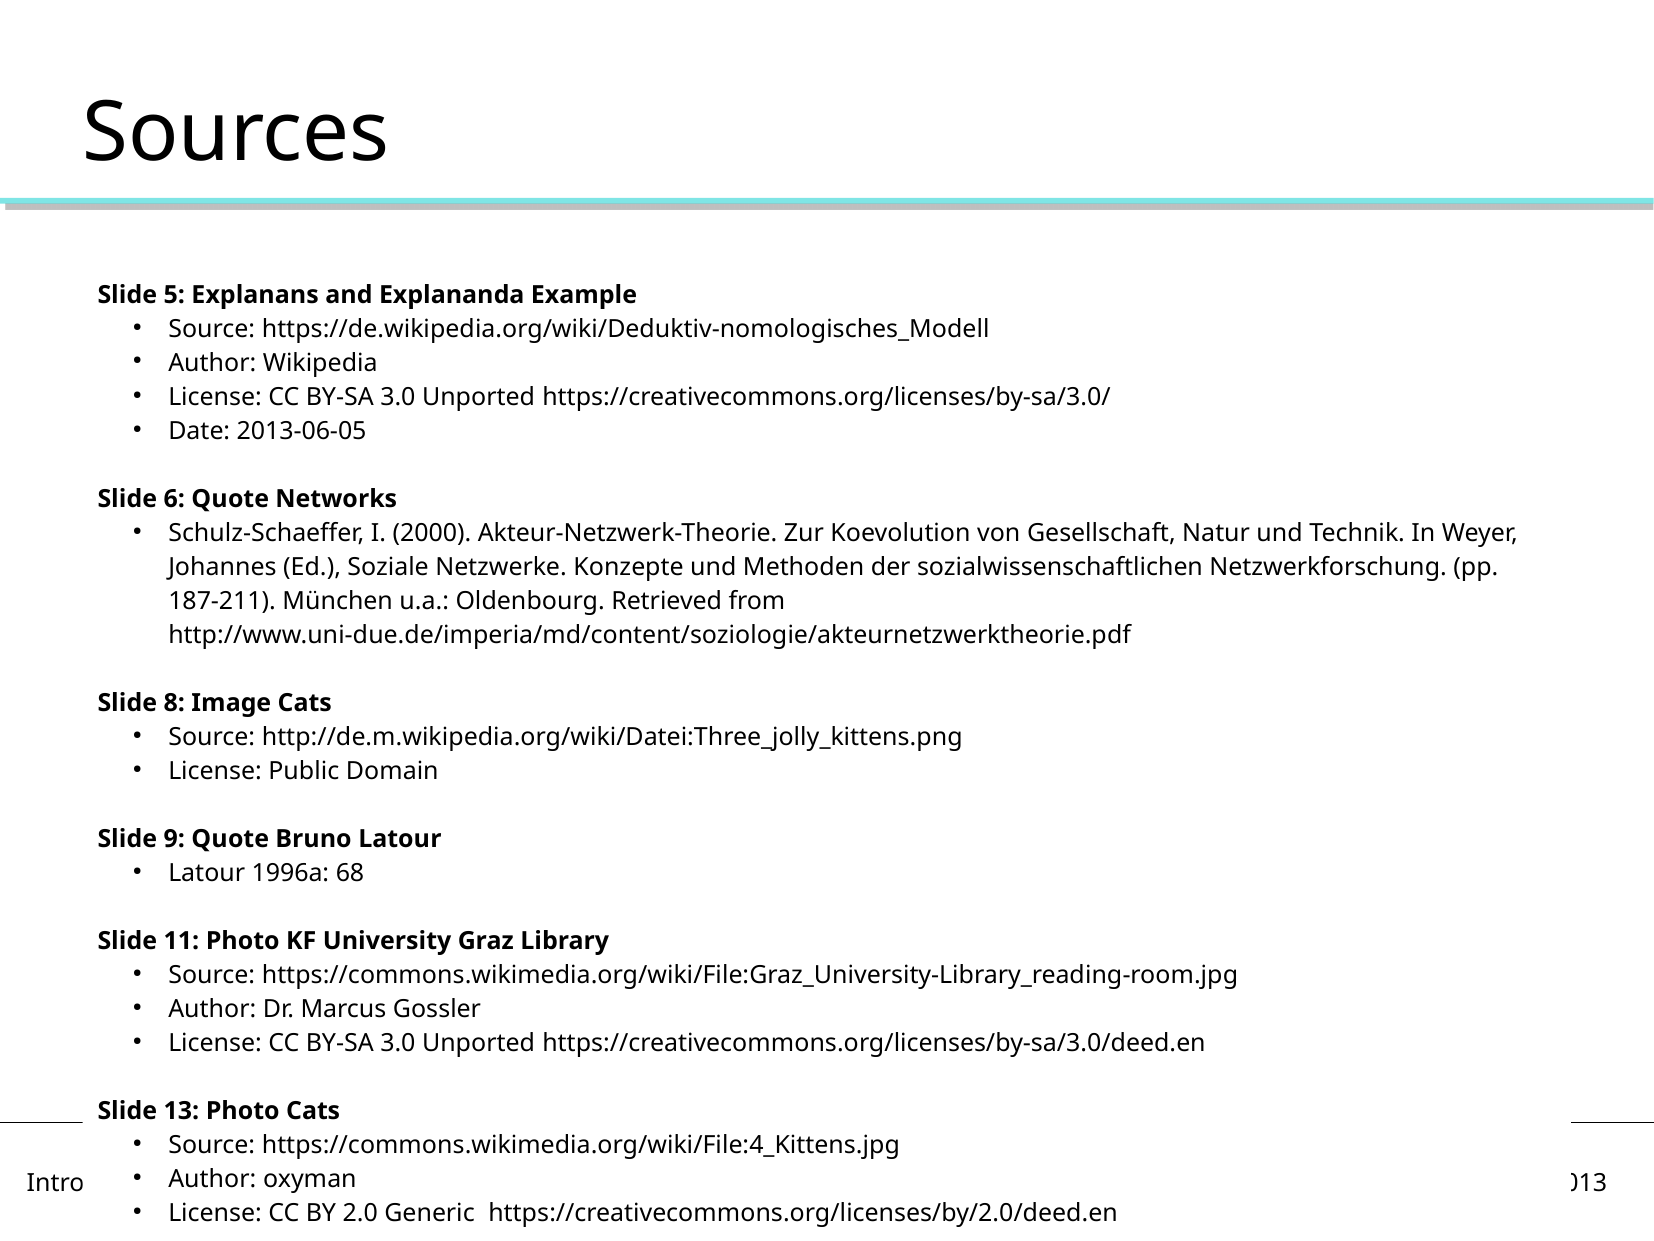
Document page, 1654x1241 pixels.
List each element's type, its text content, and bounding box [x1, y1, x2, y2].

text_box Slide 5: Explanans and Explananda Example Source: https://de.wikipedia.org/wiki/Deduktiv-nomologisches_Modell Author: Wikipedia License: CC BY-SA 3.0 Unported https://creativecommons.org/licenses/by-sa/3.0/ Date: 2013-06-05 Slide 6: Quote Networks Schulz-Schaeffer, I. (2000). Akteur-Netzwerk-Theorie. Zur Koevolution von Gesellschaft, Natur und Technik. In Weyer, Johannes (Ed.), Soziale Netzwerke. Konzepte und Methoden der sozialwissenschaftlichen Netzwerkforschung. (pp. 187-211). München u.a.: Oldenbourg. Retrieved from http://www.uni-due.de/imperia/md/content/soziologie/akteurnetzwerktheorie.pdf Slide 8: Image Cats Source: http://de.m.wikipedia.org/wiki/Datei:Three_jolly_kittens.png License: Public Domain Slide 9: Quote Bruno Latour Latour 1996a: 68 Slide 11: Photo KF University Graz Library Source: https://commons.wikimedia.org/wiki/File:Graz_University-Library_reading-room.jpg Author: Dr. Marcus Gossler License: CC BY-SA 3.0 Unported https://creativecommons.org/licenses/by-sa/3.0/deed.en Slide 13: Photo Cats Source: https://commons.wikimedia.org/wiki/File:4_Kittens.jpg Author: oxyman License: CC BY 2.0 Generic https://creativecommons.org/licenses/by/2.0/deed.en [82, 268, 1571, 1124]
title Sources [82, 81, 1571, 175]
text_box 10th of June 2013 [1571, 1157, 1636, 1201]
text_box Introduction into Actor Network Theory [11, 1157, 82, 1201]
